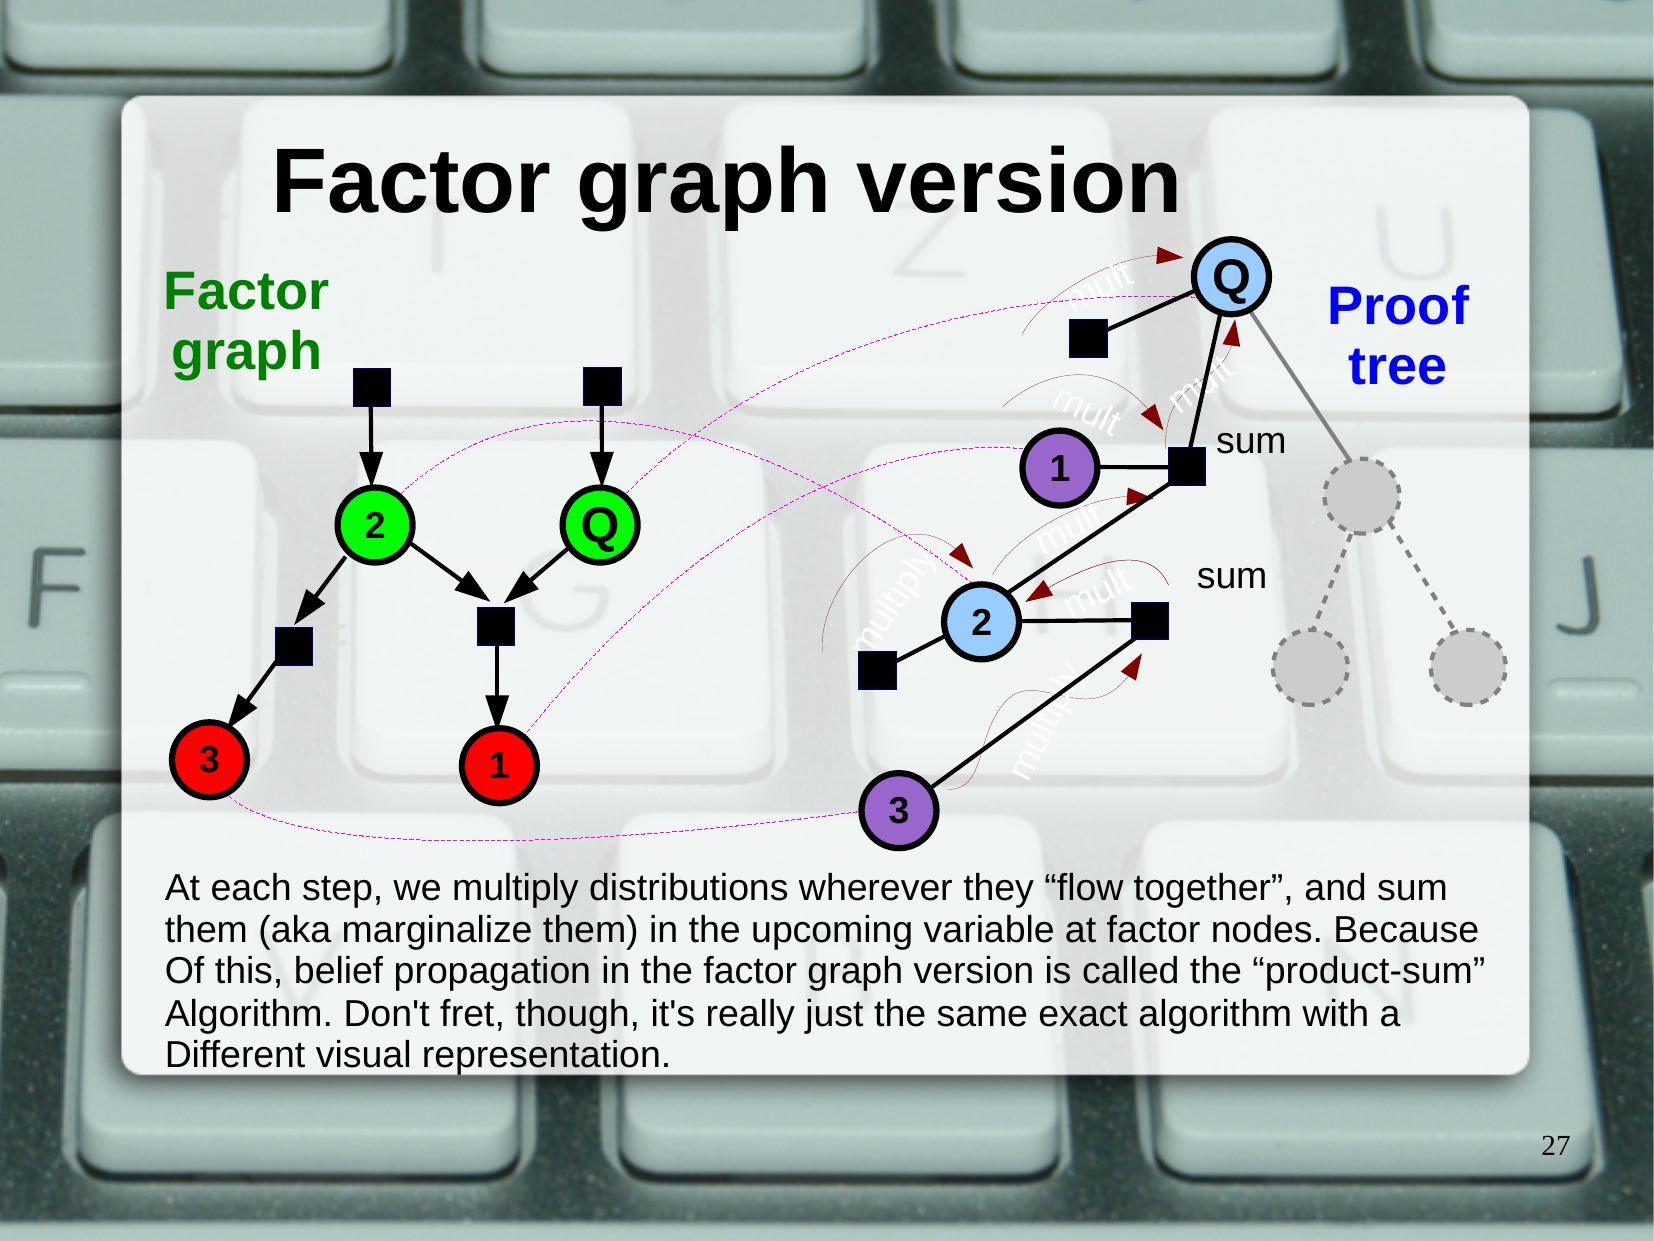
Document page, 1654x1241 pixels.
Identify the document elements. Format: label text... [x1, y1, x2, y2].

text_box 2 [944, 584, 1020, 660]
text_box [275, 627, 313, 666]
text_box [1131, 602, 1169, 640]
text_box Factor graph [136, 253, 358, 393]
text_box [1324, 458, 1400, 534]
text_box Q [1193, 239, 1269, 315]
text_box Proof tree [1287, 267, 1509, 407]
text_box sum [1182, 547, 1283, 605]
text_box sum [1201, 411, 1302, 469]
text_box [858, 651, 897, 690]
text_box 1 [1022, 430, 1098, 506]
text_box [1272, 629, 1348, 705]
text_box [1168, 447, 1206, 486]
text_box 2 [337, 487, 413, 563]
text_box [477, 607, 515, 646]
text_box 1 [461, 728, 537, 804]
text_box 3 [171, 722, 247, 798]
text_box Q [562, 487, 638, 563]
text_box [583, 367, 622, 406]
picture [0, 0, 1654, 1241]
title Factor graph version [245, 97, 1211, 265]
text_box [353, 368, 391, 407]
text_box At each step, we multiply distributions wherever they “flow together”, and sum them (aka marginalize them) in the upcoming variable at factor nodes. Because Of this, belief propagation in the factor graph version is called the “product-sum” Algorithm. Don't fret, though, it's really just the same exact algorithm with a Different visual representation. [150, 858, 1501, 1084]
text_box [1069, 319, 1108, 358]
text_box 3 [861, 773, 937, 849]
text_box [1430, 629, 1506, 705]
